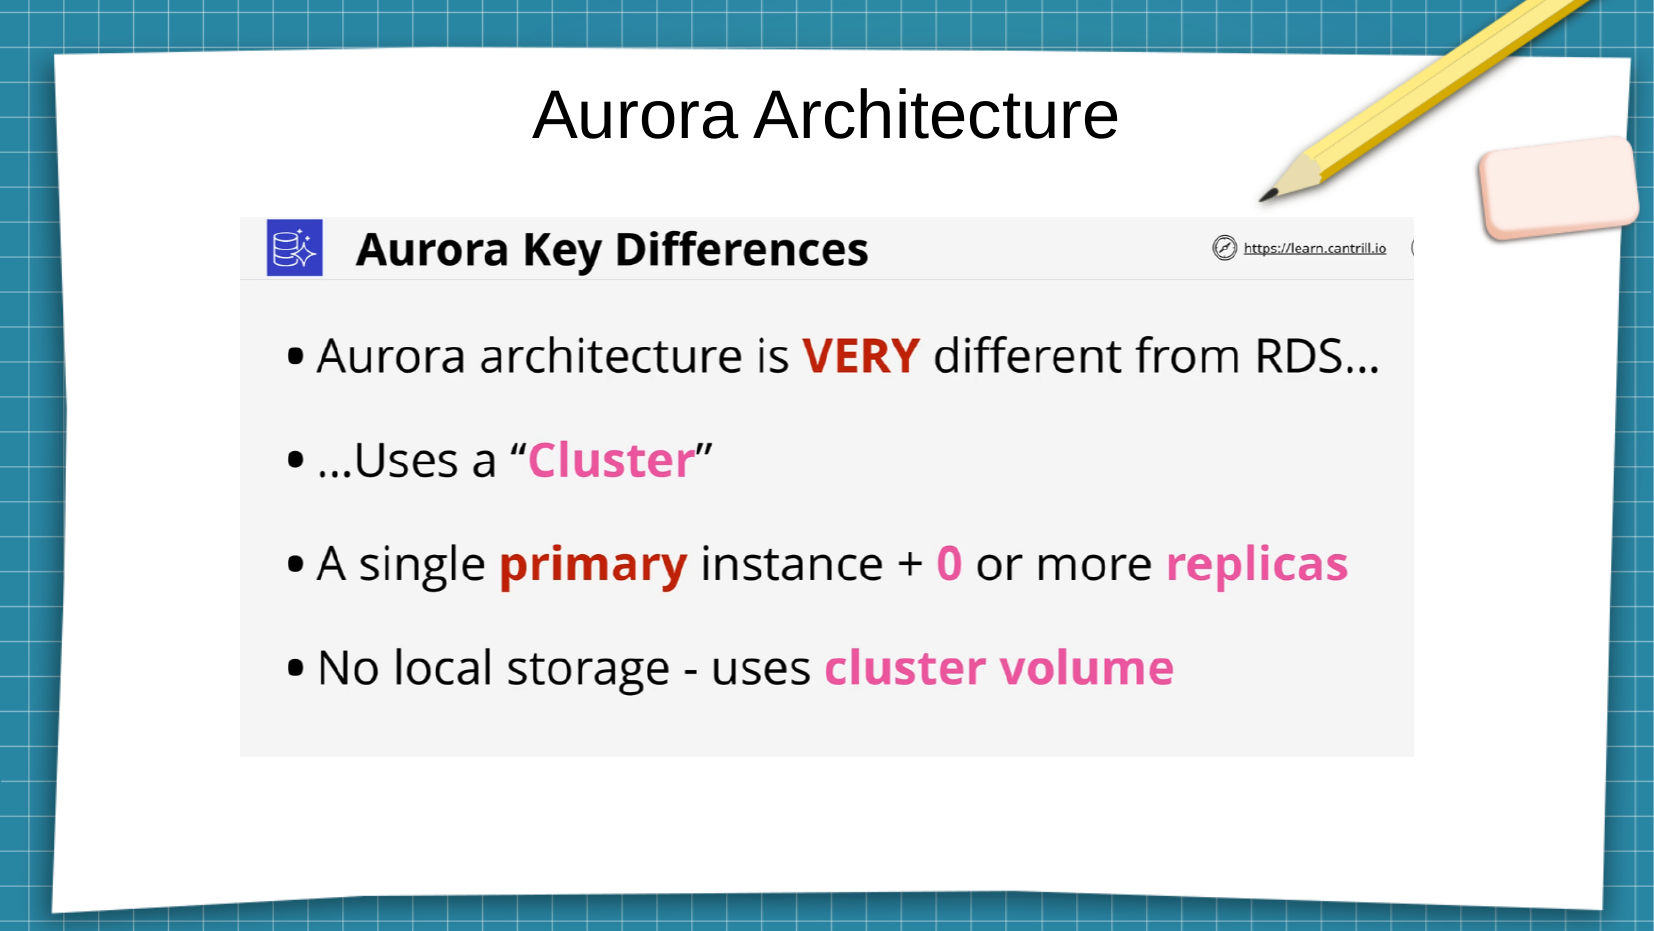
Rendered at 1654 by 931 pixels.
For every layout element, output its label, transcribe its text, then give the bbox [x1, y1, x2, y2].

title Aurora Architecture [82, 37, 1571, 193]
picture [0, 0, 1654, 931]
